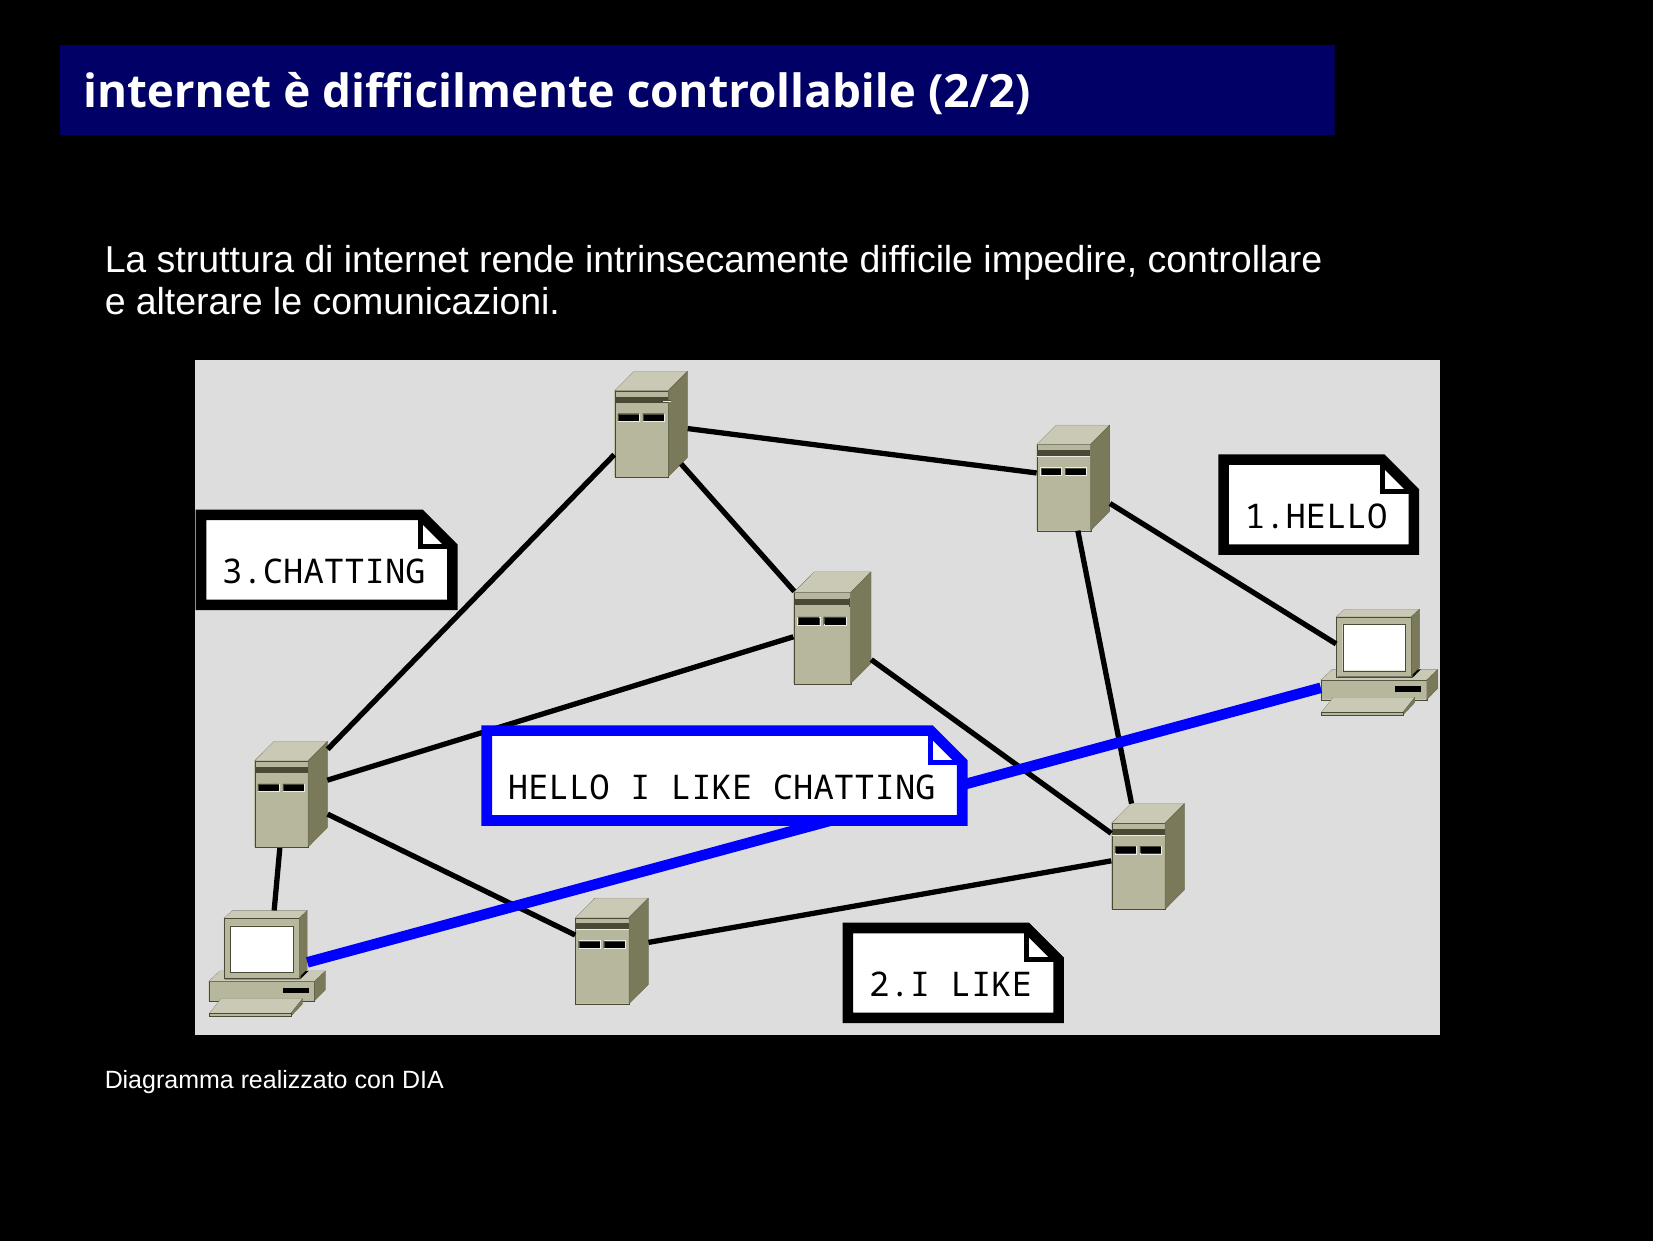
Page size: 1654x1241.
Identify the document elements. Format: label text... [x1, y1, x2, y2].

list internet è difficilmente controllabile (2/2) [59, 45, 1335, 136]
text_box Diagramma realizzato con DIA [90, 1058, 1653, 1126]
text_box La struttura di internet rende intrinsecamente difficile impedire, controllare e alterare le comunicazioni. [90, 231, 1338, 331]
picture [195, 360, 1441, 1036]
